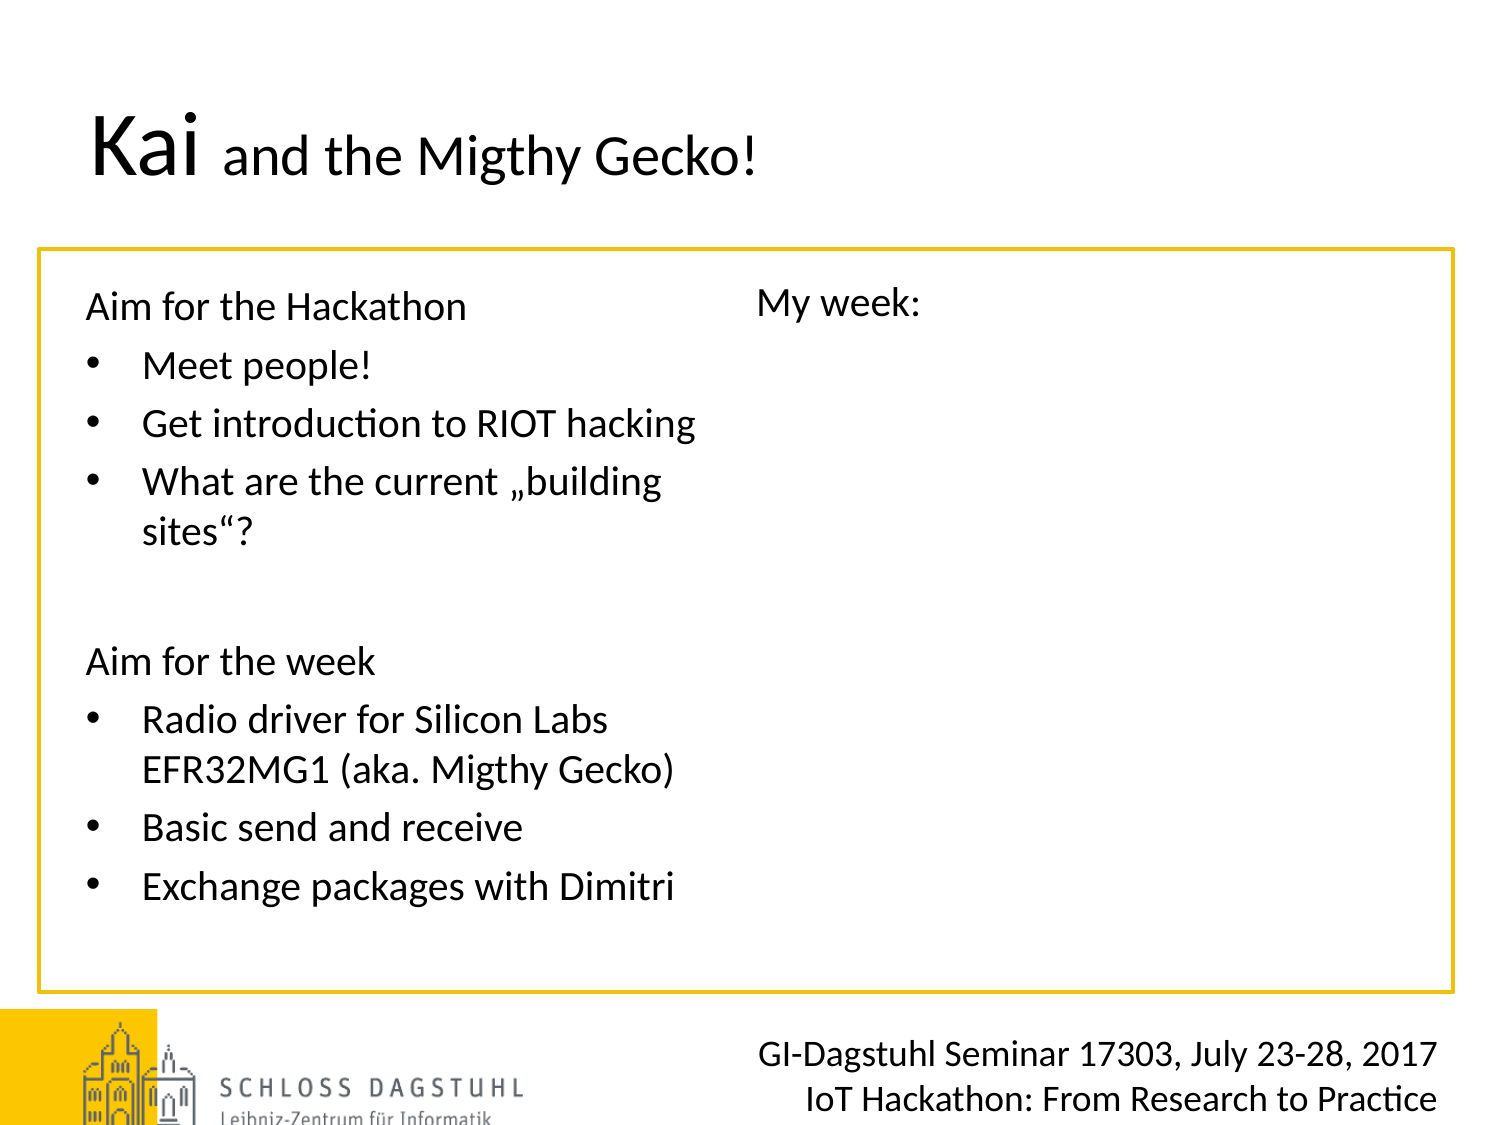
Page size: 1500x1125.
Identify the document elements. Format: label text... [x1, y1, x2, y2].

picture [0, 1009, 523, 1125]
text_box GI-Dagstuhl Seminar 17303, July 23-28, 2017 IoT Hackathon: From Research to Practice [559, 1021, 1454, 1125]
text_box Aim for the week Radio driver for Silicon Labs EFR32MG1 (aka. Migthy Gecko) Basic send and receive Exchange packages with Dimitri [70, 625, 752, 969]
text_box Aim for the Hackathon Meet people! Get introduction to RIOT hacking What are the current „building sites“? [70, 271, 752, 615]
text_box My week: [741, 266, 1424, 809]
title Kai and the Migthy Gecko! [75, 45, 856, 233]
